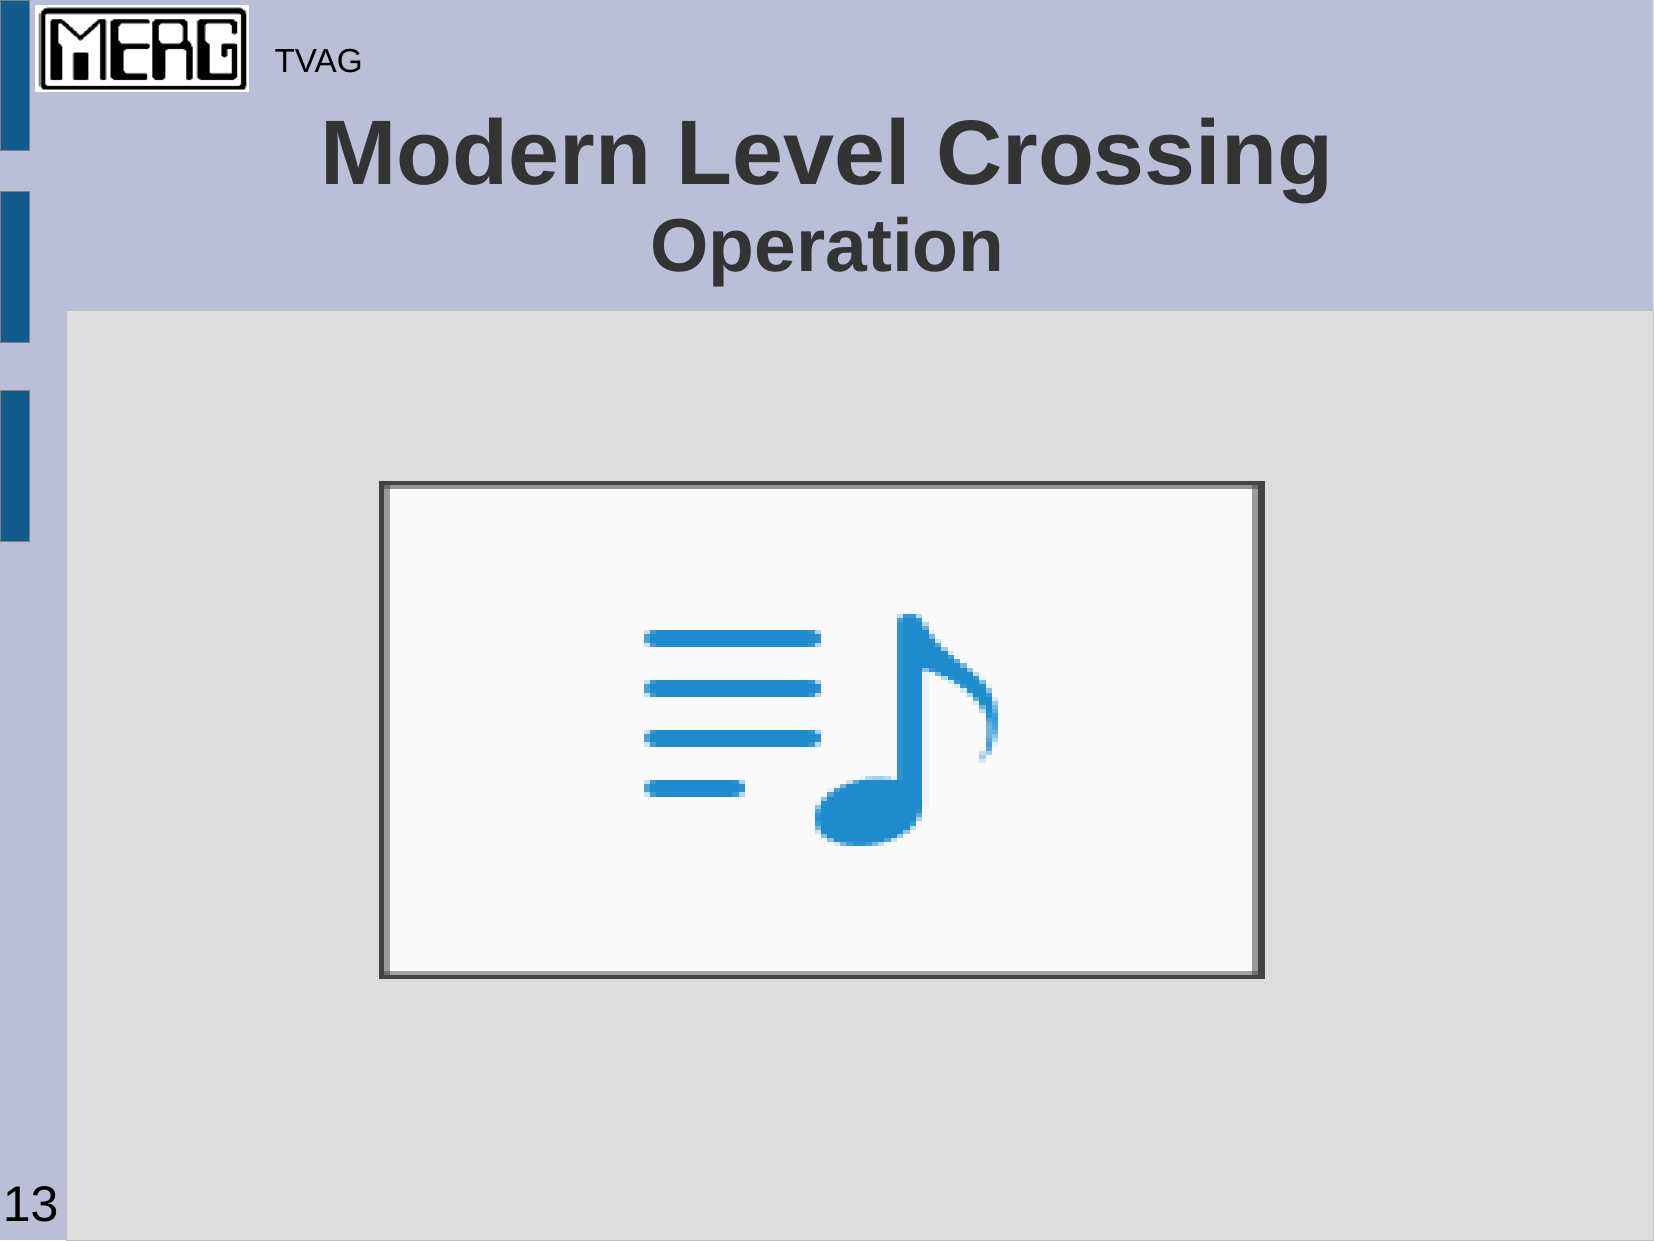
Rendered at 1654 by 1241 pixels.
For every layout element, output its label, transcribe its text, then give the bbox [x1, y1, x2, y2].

text_box [377, 480, 1266, 981]
text_box TVAG [259, 35, 378, 88]
title Modern Level Crossing Operation [121, 91, 1534, 299]
text_box <number> [0, 1169, 246, 1241]
picture [35, 5, 249, 92]
